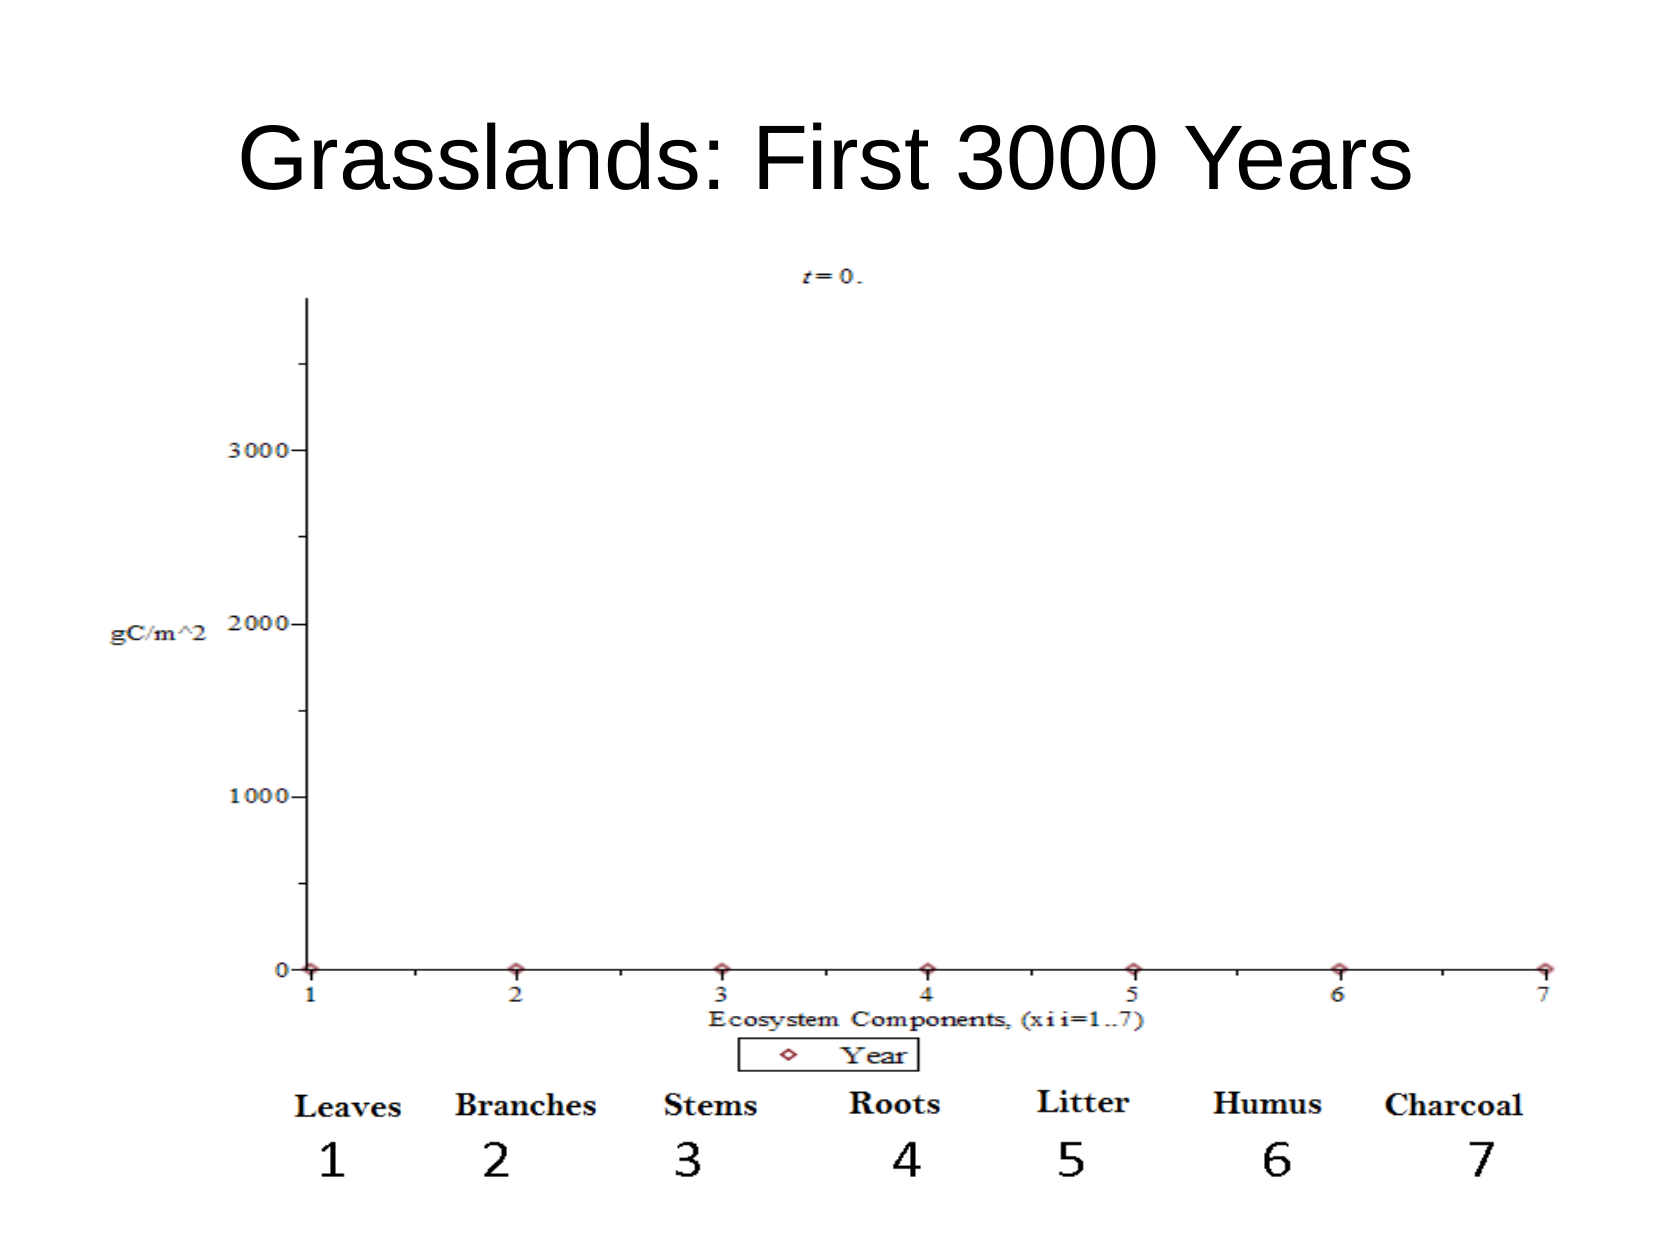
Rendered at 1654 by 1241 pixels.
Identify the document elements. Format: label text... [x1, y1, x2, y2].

picture [89, 256, 1572, 1199]
title Grasslands: First 3000 Years [82, 49, 1571, 257]
